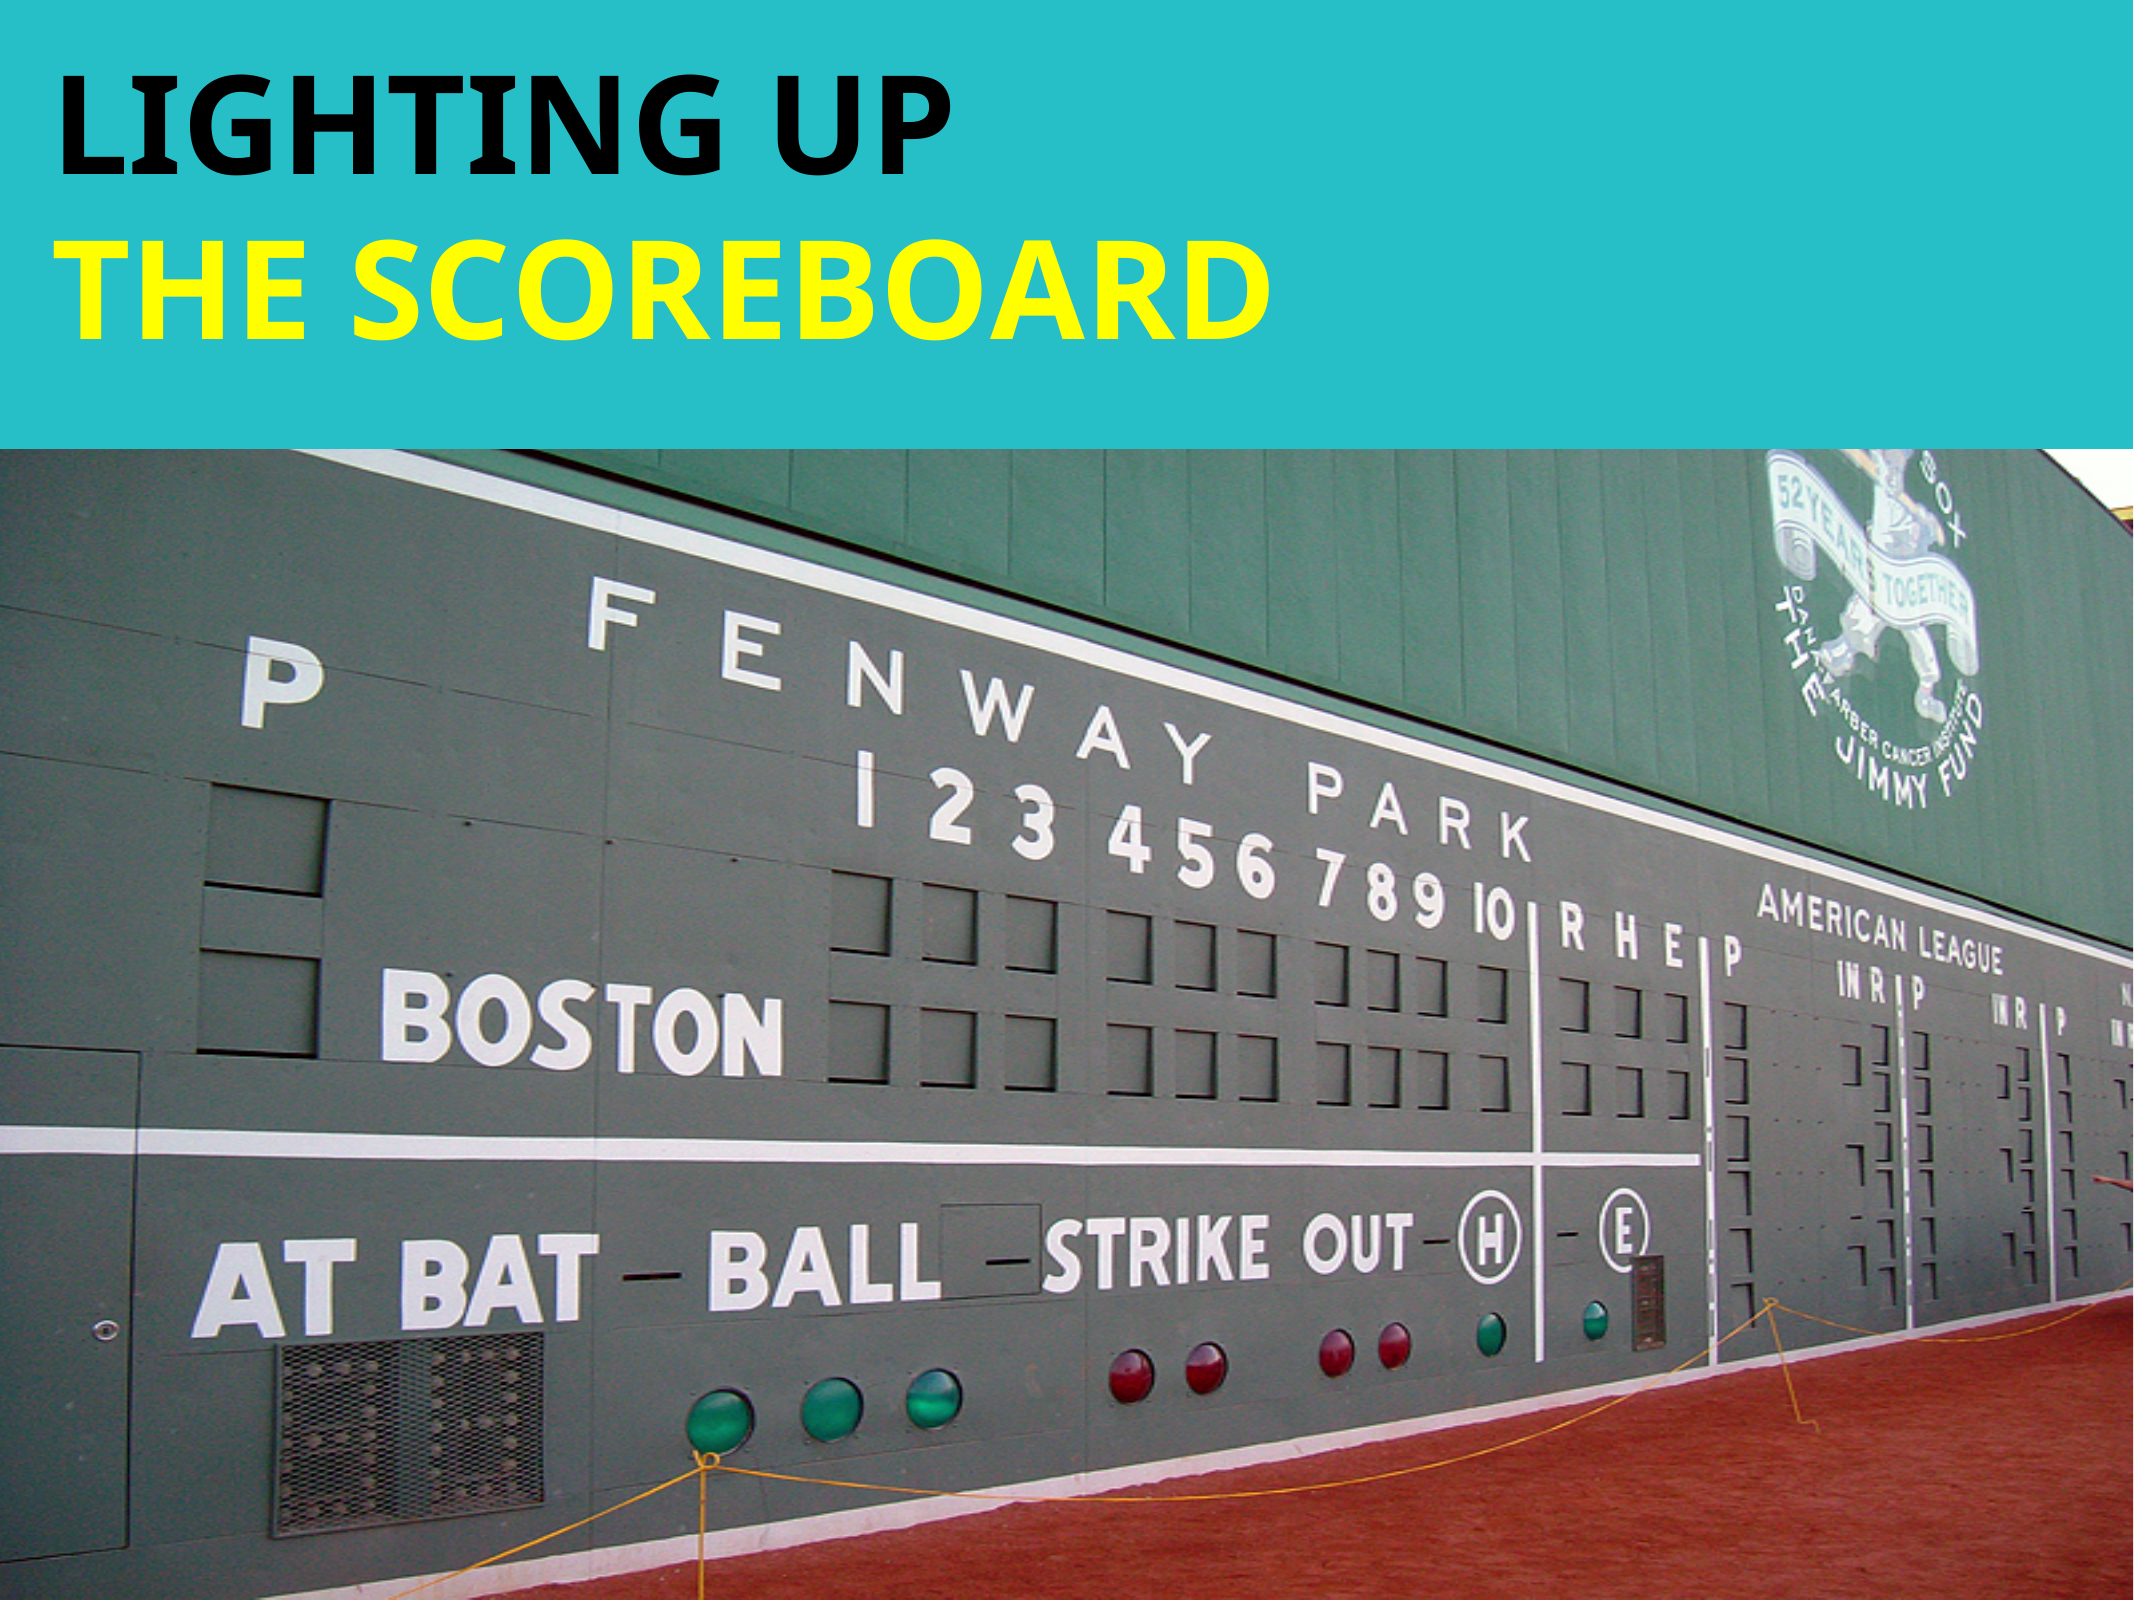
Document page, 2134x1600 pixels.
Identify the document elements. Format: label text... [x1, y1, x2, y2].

text_box LIGHTING UP THE SCOREBOARD [41, 37, 2134, 449]
picture [0, 449, 2134, 1600]
